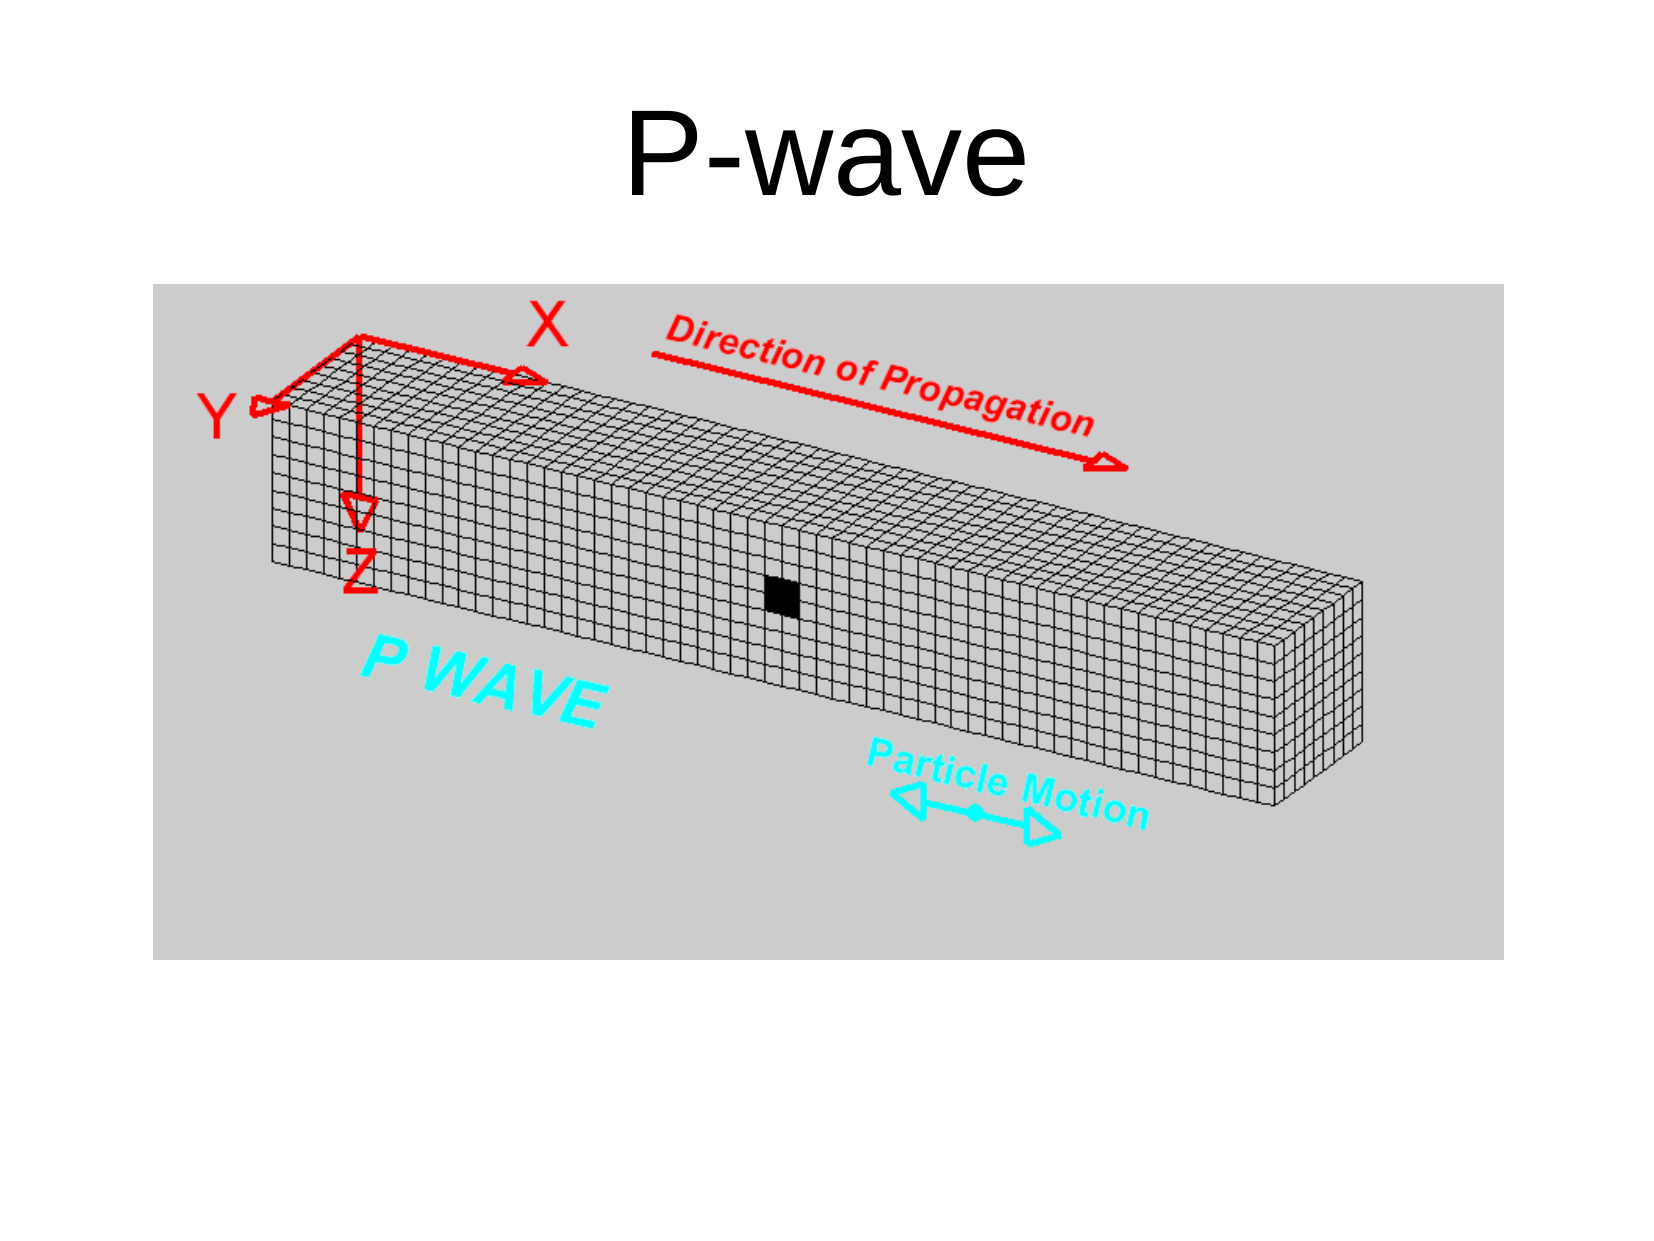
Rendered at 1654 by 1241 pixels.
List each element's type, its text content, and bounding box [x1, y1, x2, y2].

picture [153, 284, 1504, 960]
title P-wave [82, 49, 1571, 257]
